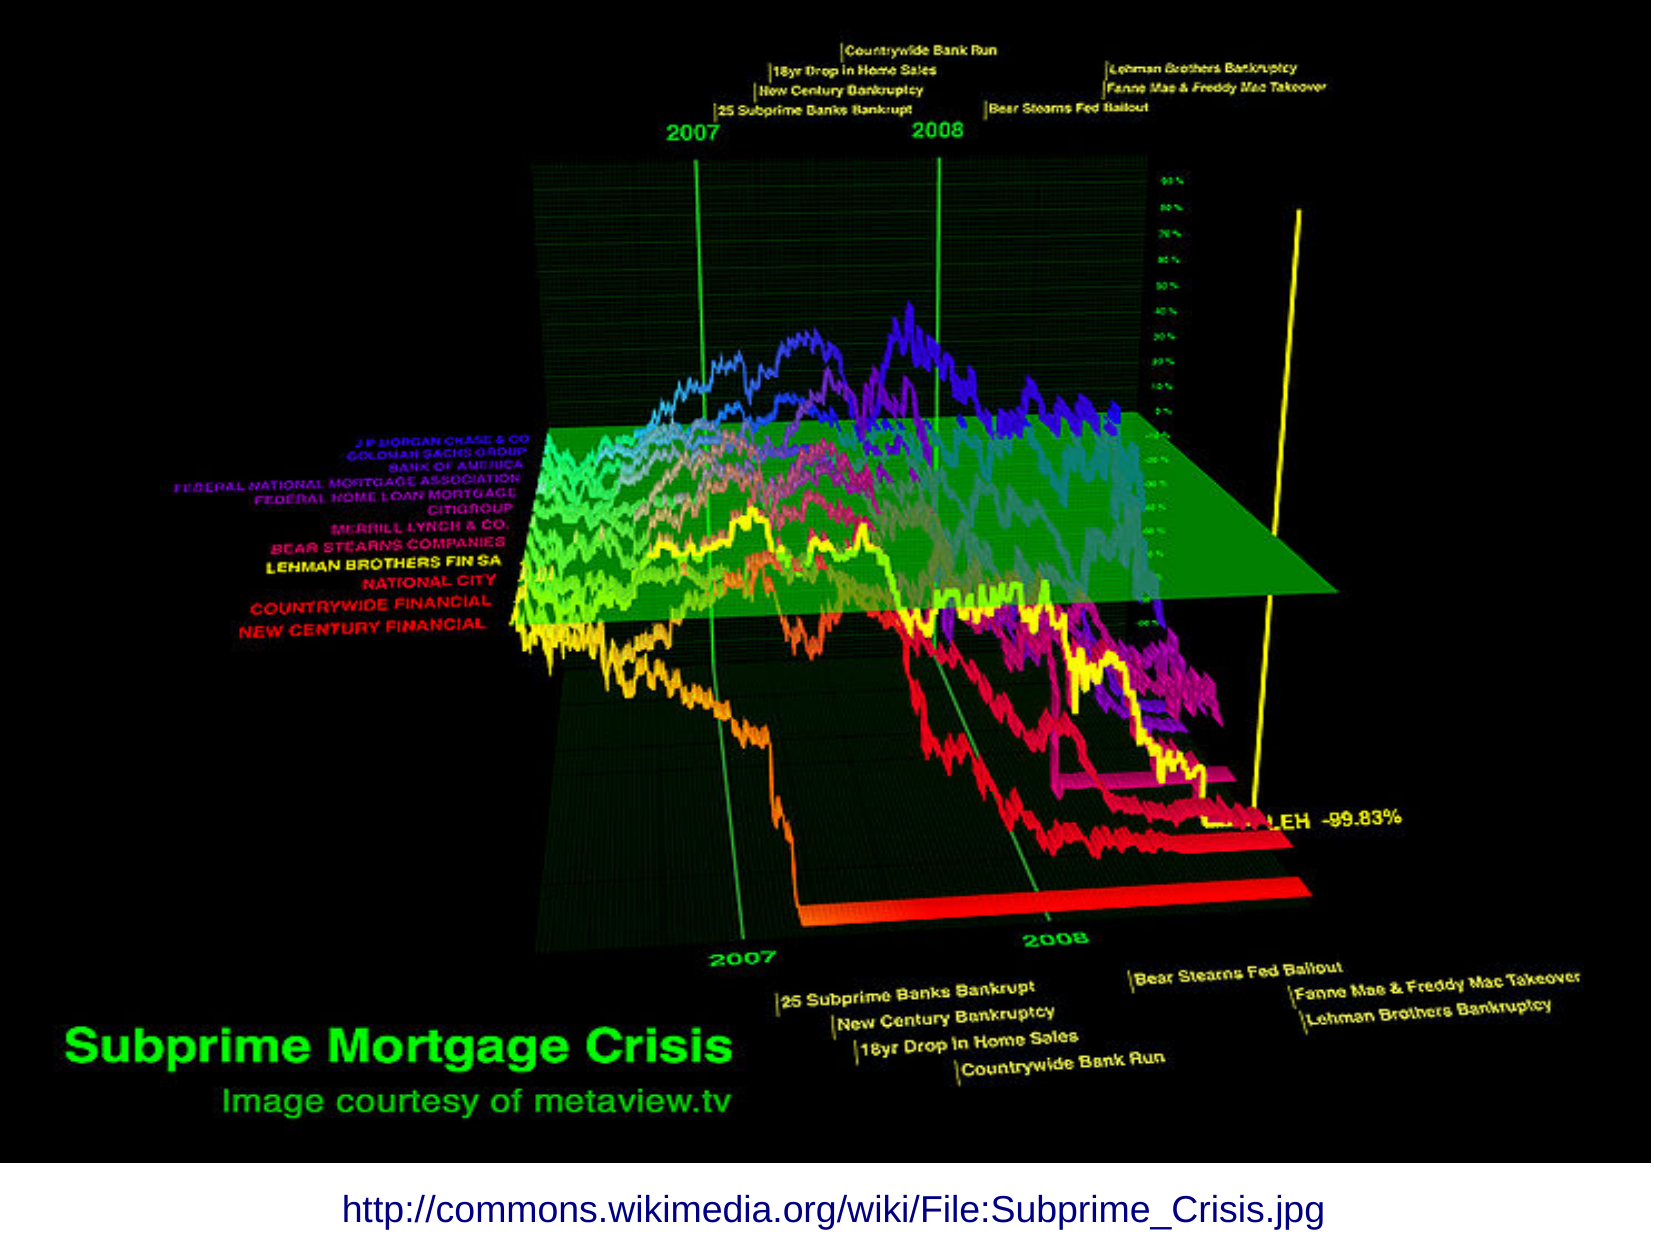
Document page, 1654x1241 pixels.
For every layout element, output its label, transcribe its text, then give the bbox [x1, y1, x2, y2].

text_box http://commons.wikimedia.org/wiki/File:Subprime_Crisis.jpg [327, 1181, 1341, 1239]
picture [0, 0, 1651, 1163]
